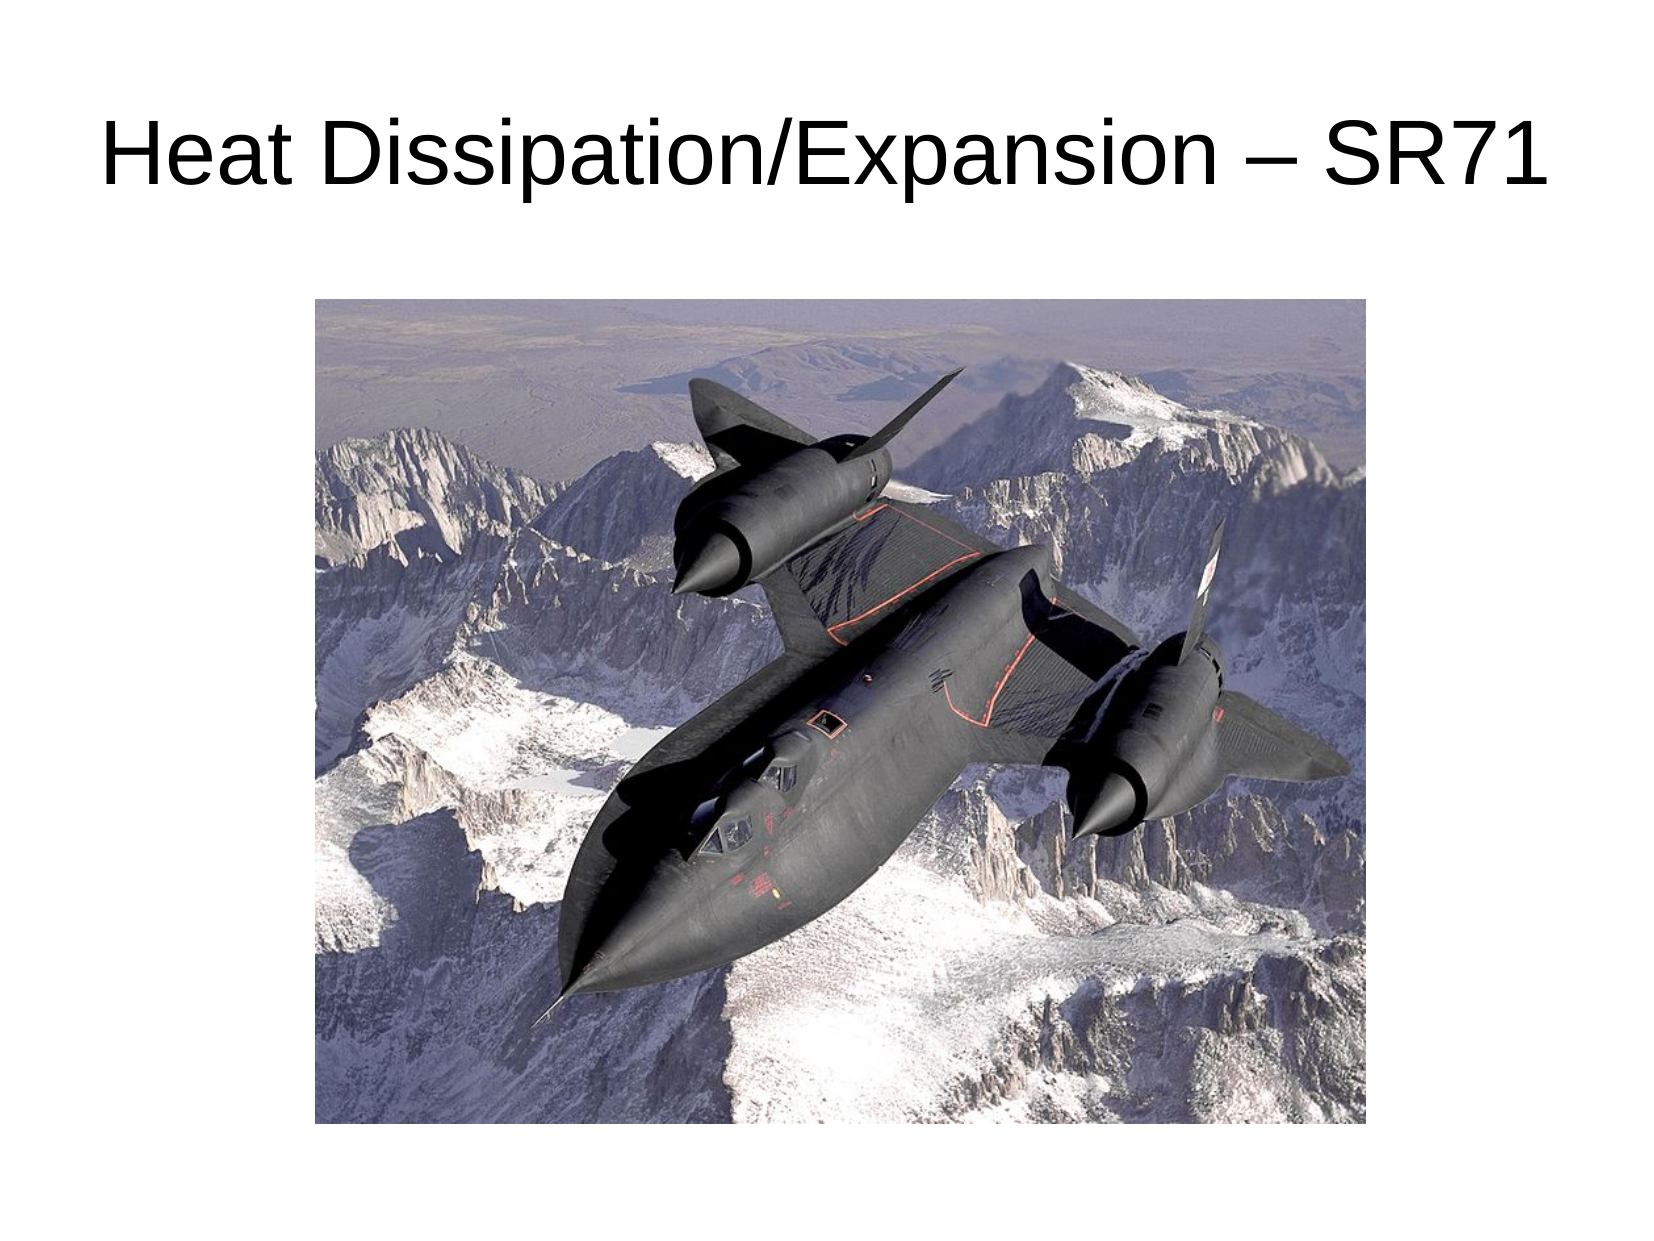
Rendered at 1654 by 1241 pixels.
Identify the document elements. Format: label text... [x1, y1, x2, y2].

picture [315, 299, 1366, 1124]
title Heat Dissipation/Expansion – SR71 [82, 49, 1571, 257]
